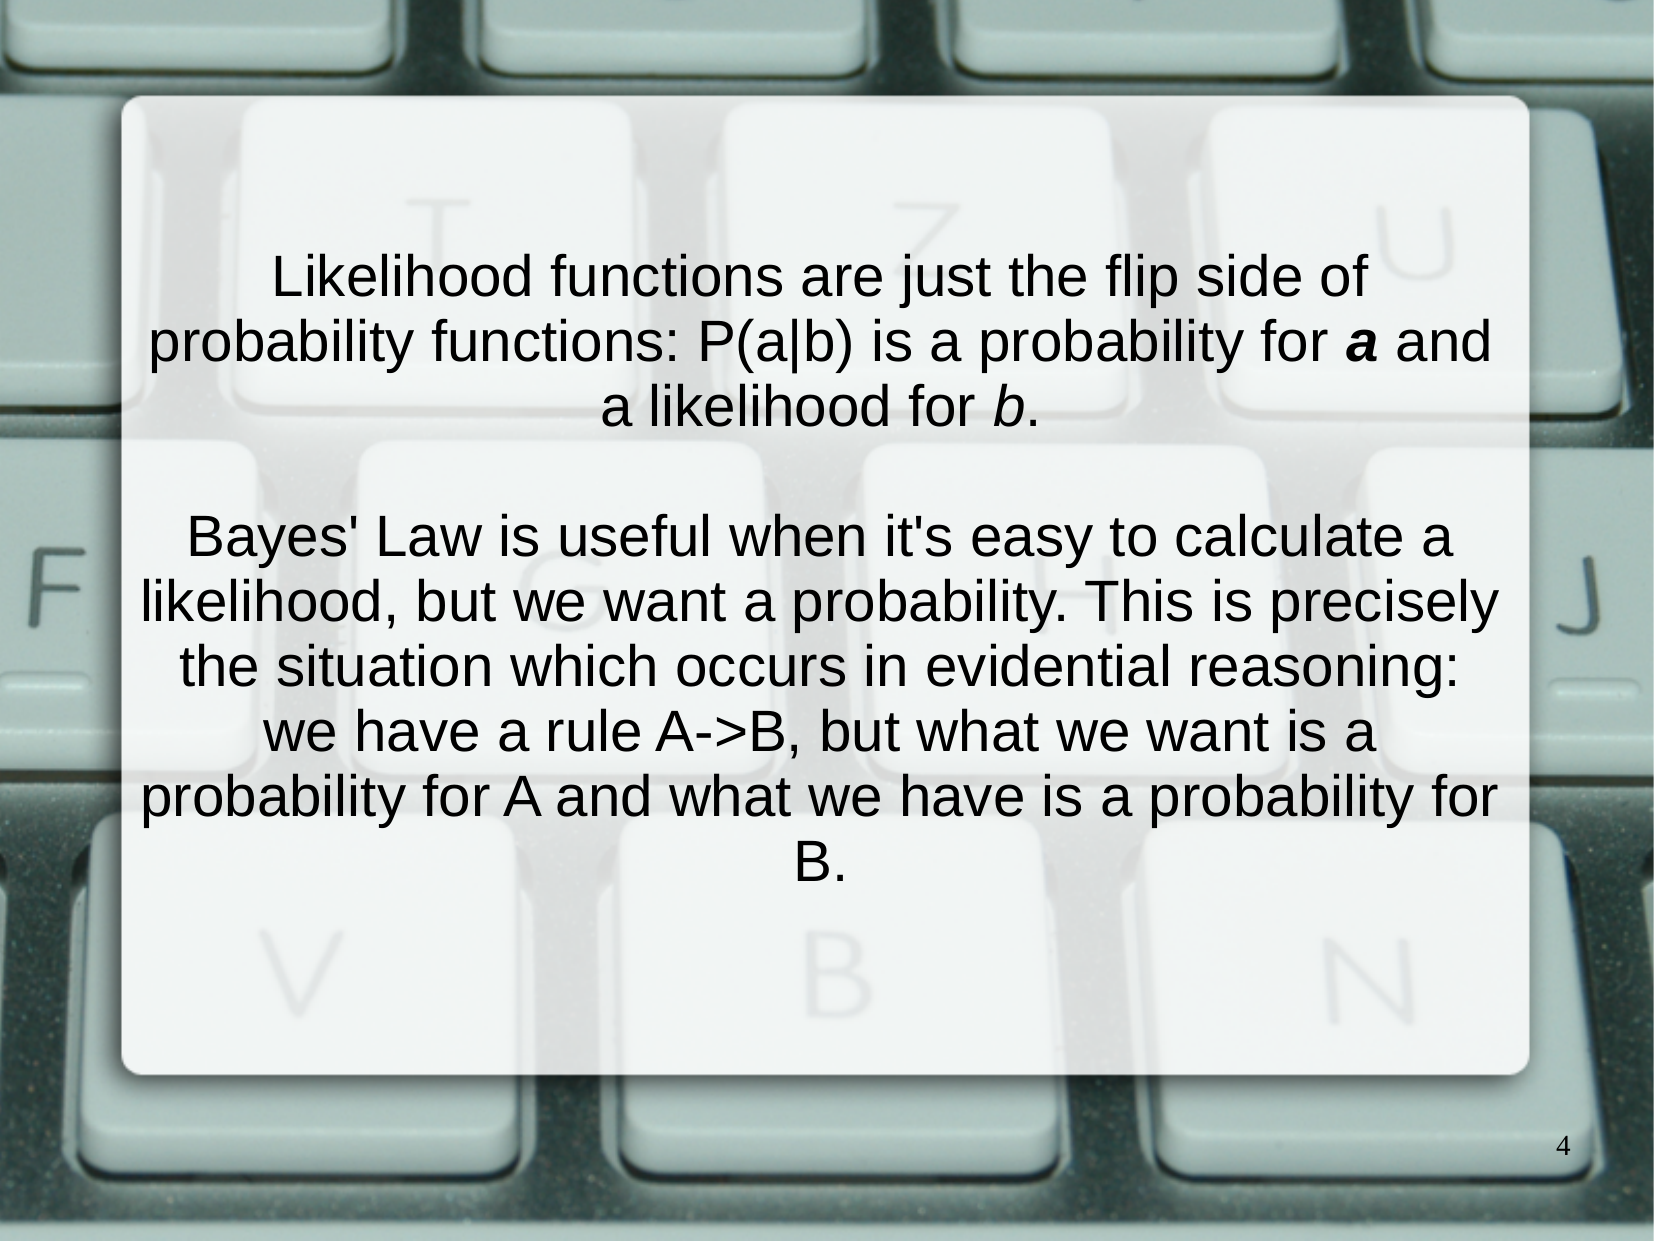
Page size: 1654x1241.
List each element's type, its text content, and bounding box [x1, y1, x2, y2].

subtitle Likelihood functions are just the flip side of probability functions: P(a|b) is a probability for a and a likelihood for b. Bayes' Law is useful when it's easy to calculate a likelihood, but we want a probability. This is precisely the situation which occurs in evidential reasoning: we have a rule A->B, but what we want is a probability for A and what we have is a probability for B. [135, 125, 1506, 1013]
picture [0, 0, 1654, 1241]
